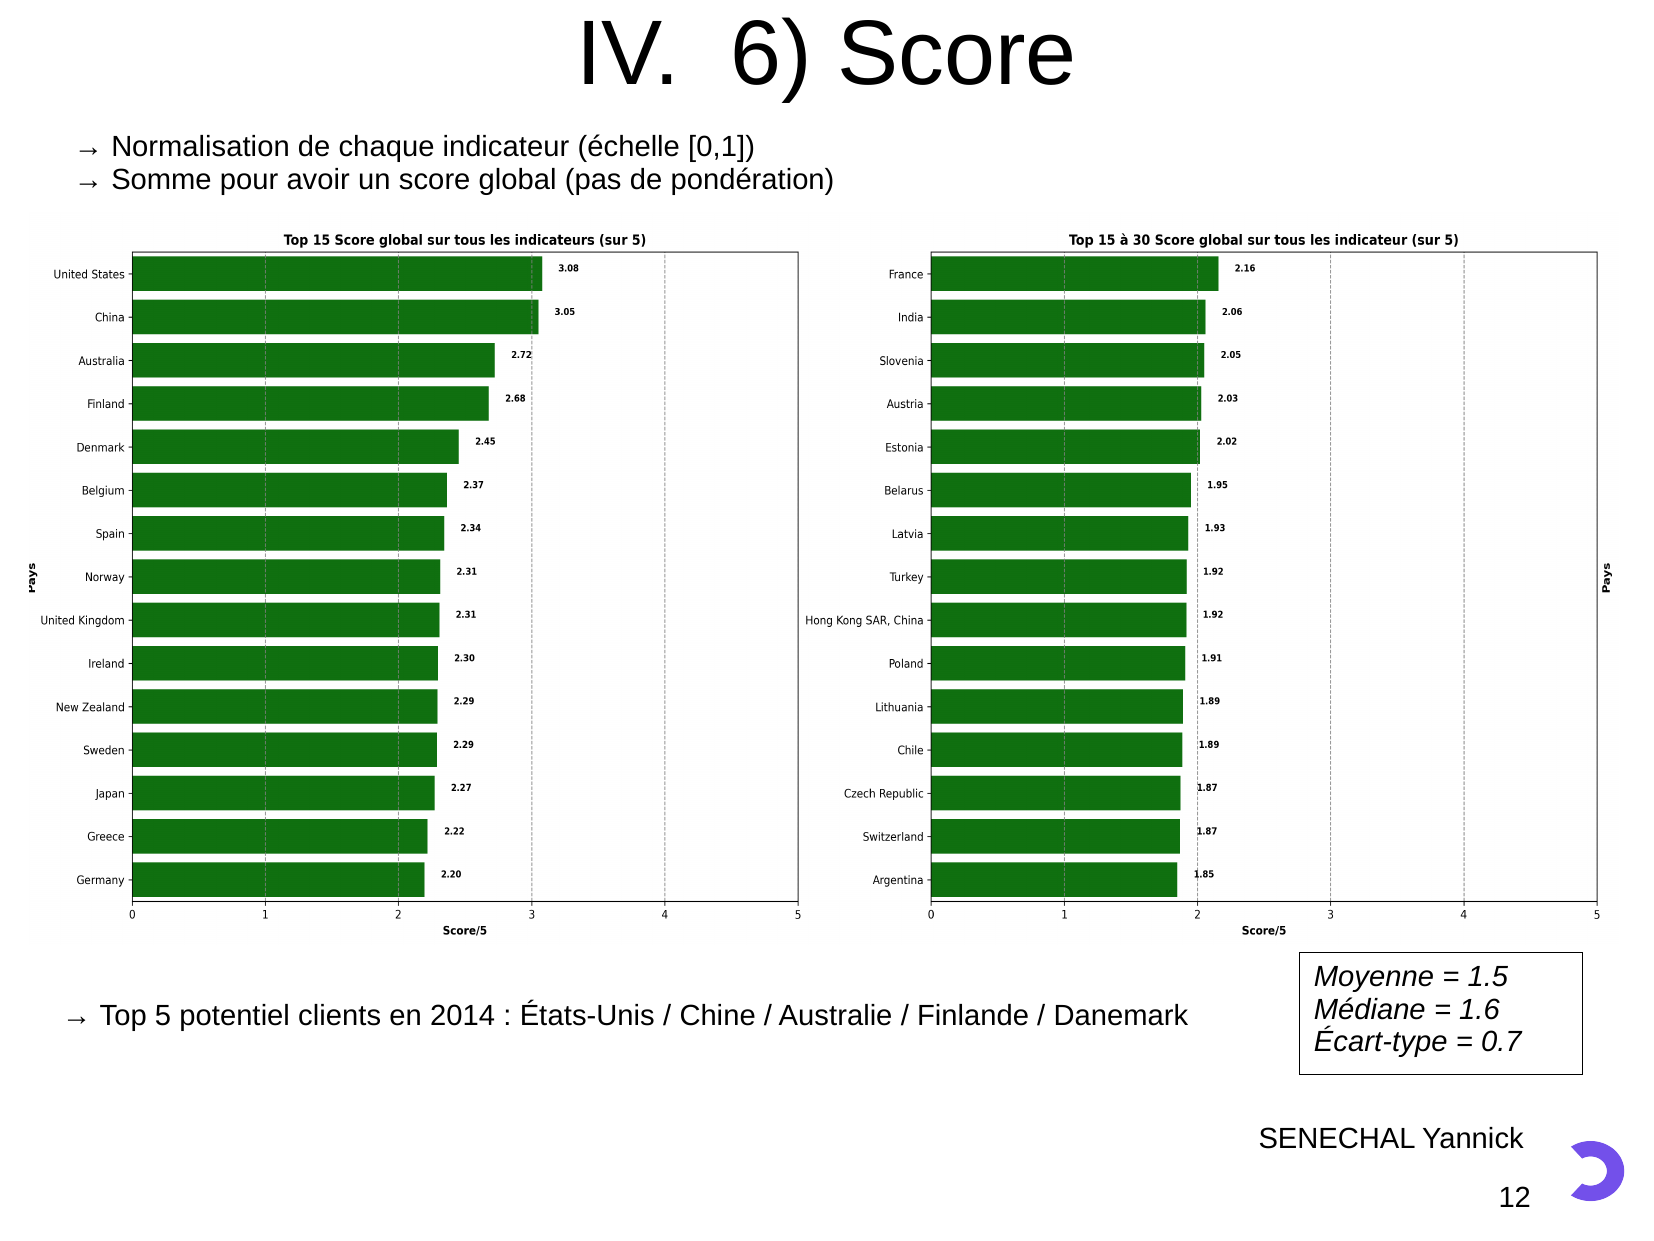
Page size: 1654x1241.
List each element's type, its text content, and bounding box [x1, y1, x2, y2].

picture [1539, 1125, 1642, 1217]
picture [29, 212, 1619, 945]
text_box → Normalisation de chaque indicateur (échelle [0,1]) → Somme pour avoir un score global (pas de pondération) [59, 123, 1252, 212]
title IV. 6) Score [82, 0, 1571, 107]
text_box → Top 5 potentiel clients en 2014 : États-Unis / Chine / Australie / Finlande / Danemark [47, 945, 1241, 1105]
text_box Moyenne = 1.5 Médiane = 1.6 Écart-type = 0.7 [1299, 952, 1583, 1075]
